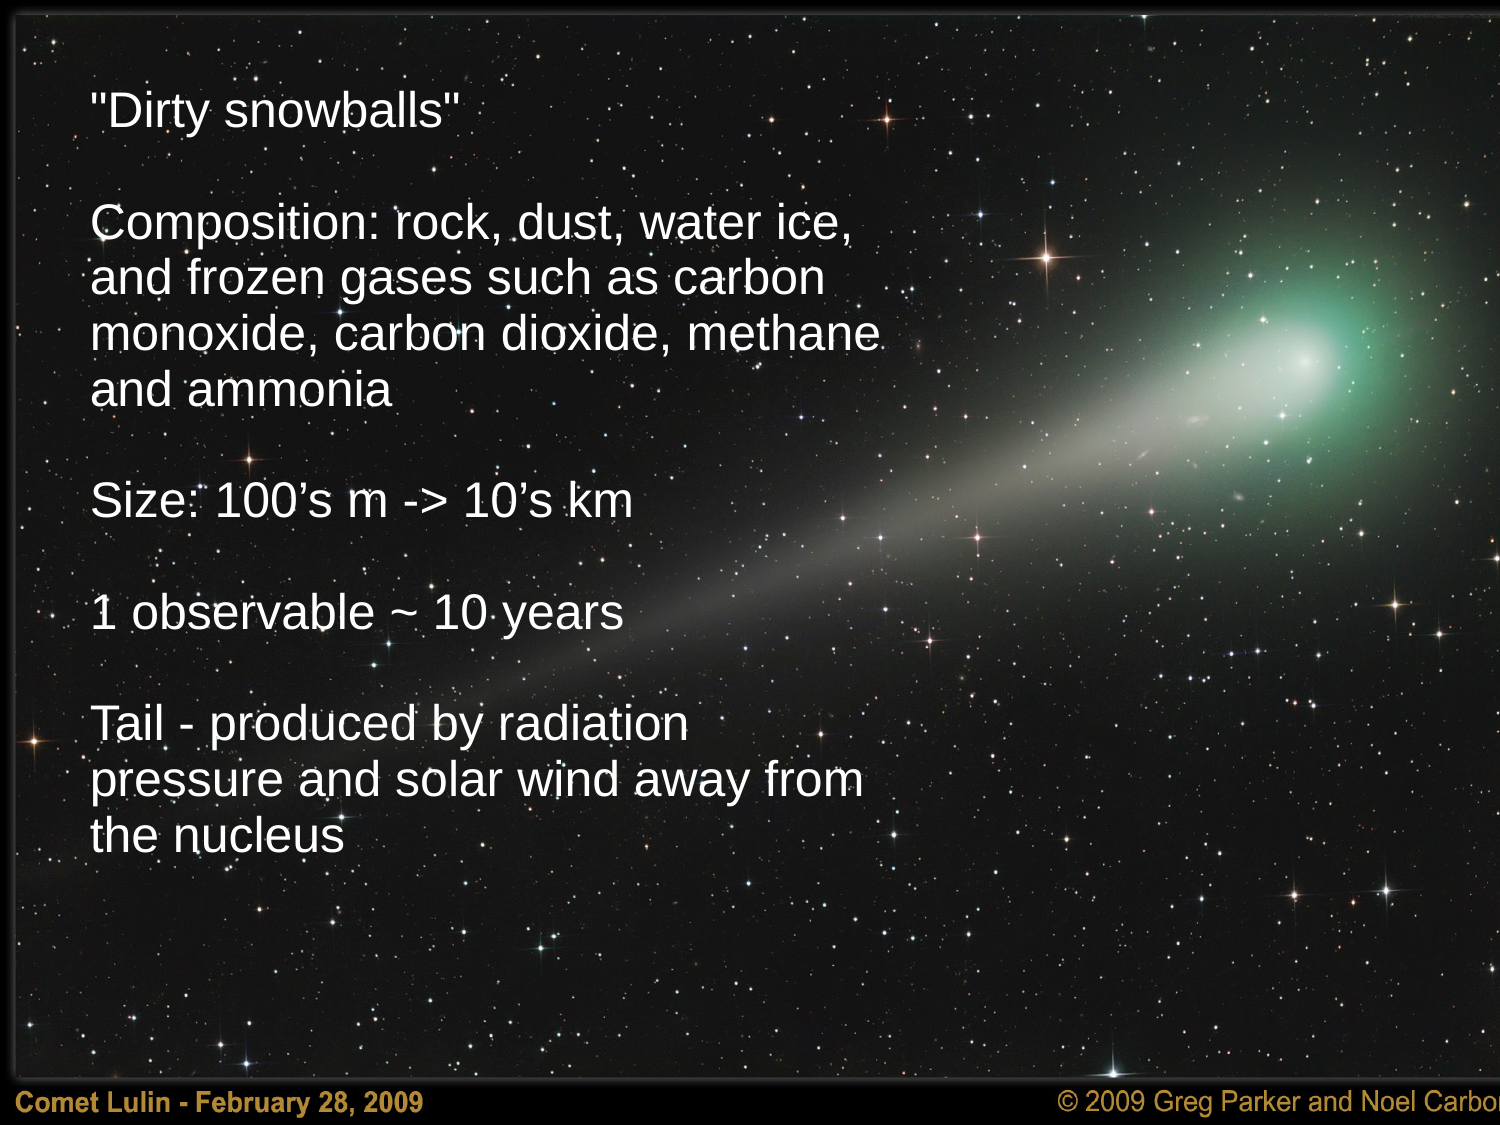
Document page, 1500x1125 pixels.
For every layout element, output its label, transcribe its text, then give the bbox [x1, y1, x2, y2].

picture [0, 0, 1500, 1125]
text_box "Dirty snowballs" Composition: rock, dust, water ice, and frozen gases such as carbon monoxide, carbon dioxide, methane and ammonia Size: 100’s m -> 10’s km 1 observable ~ 10 years Tail - produced by radiation pressure and solar wind away from the nucleus [75, 75, 901, 871]
